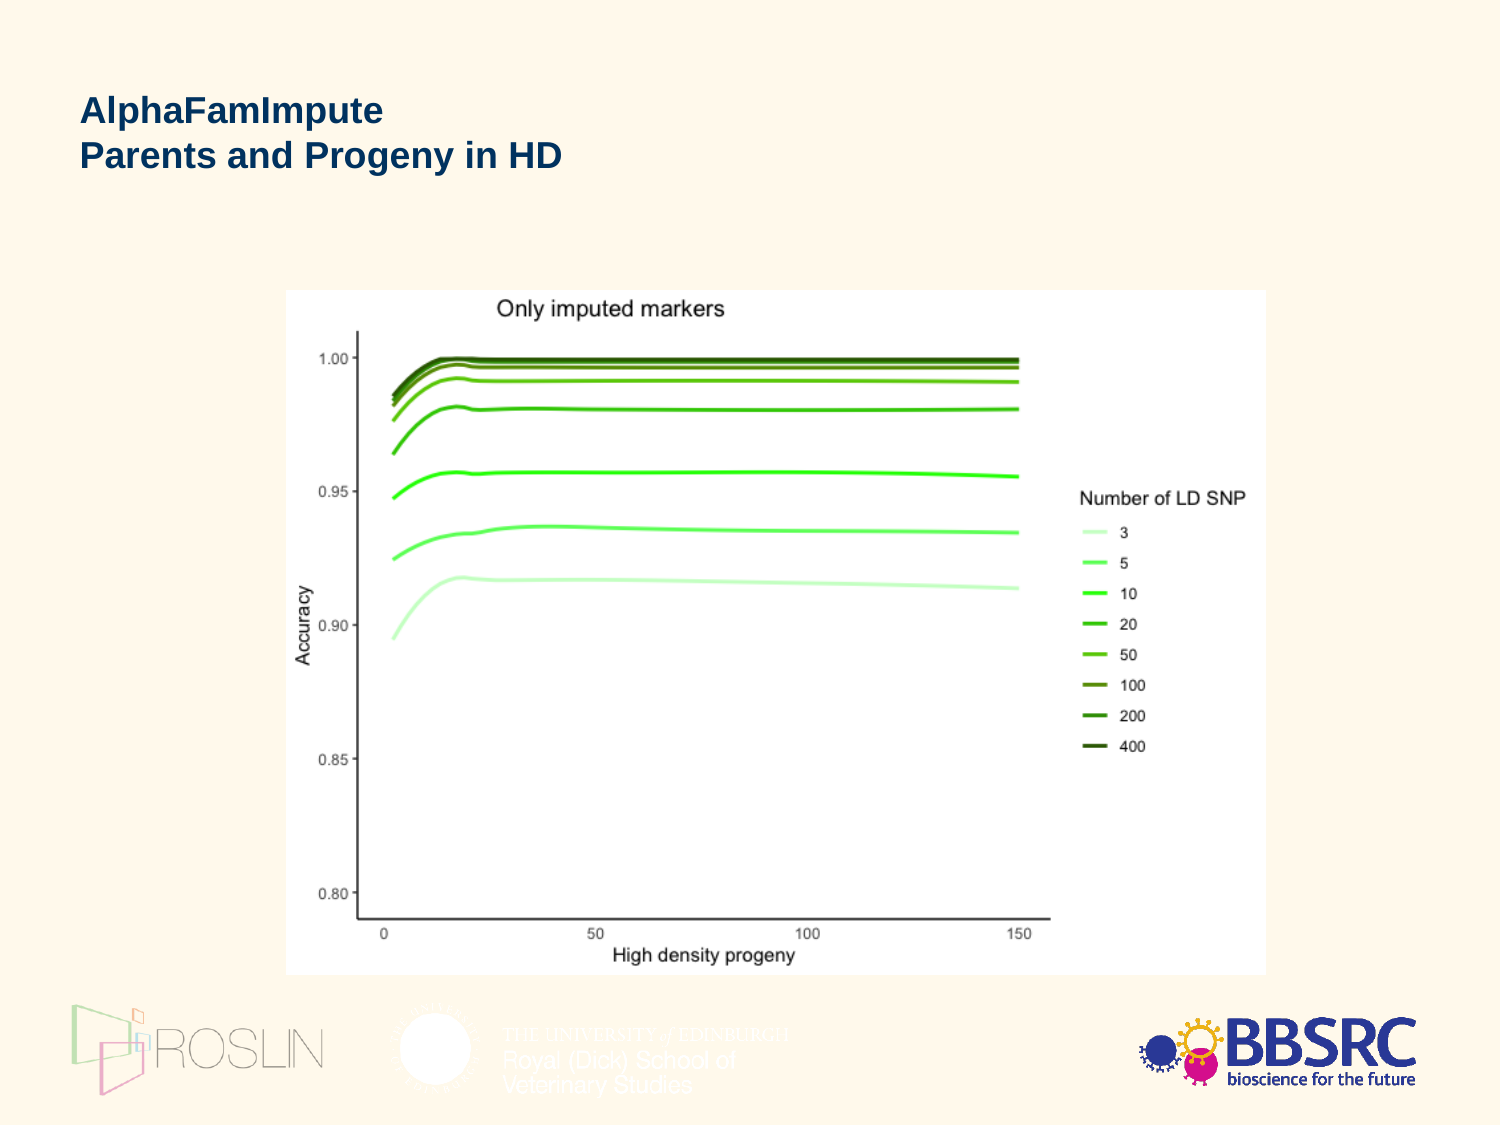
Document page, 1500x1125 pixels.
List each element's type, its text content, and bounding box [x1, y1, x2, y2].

picture [1137, 1014, 1416, 1092]
title AlphaFamImpute Parents and Progeny in HD [64, 78, 1425, 185]
picture [64, 290, 1266, 1118]
